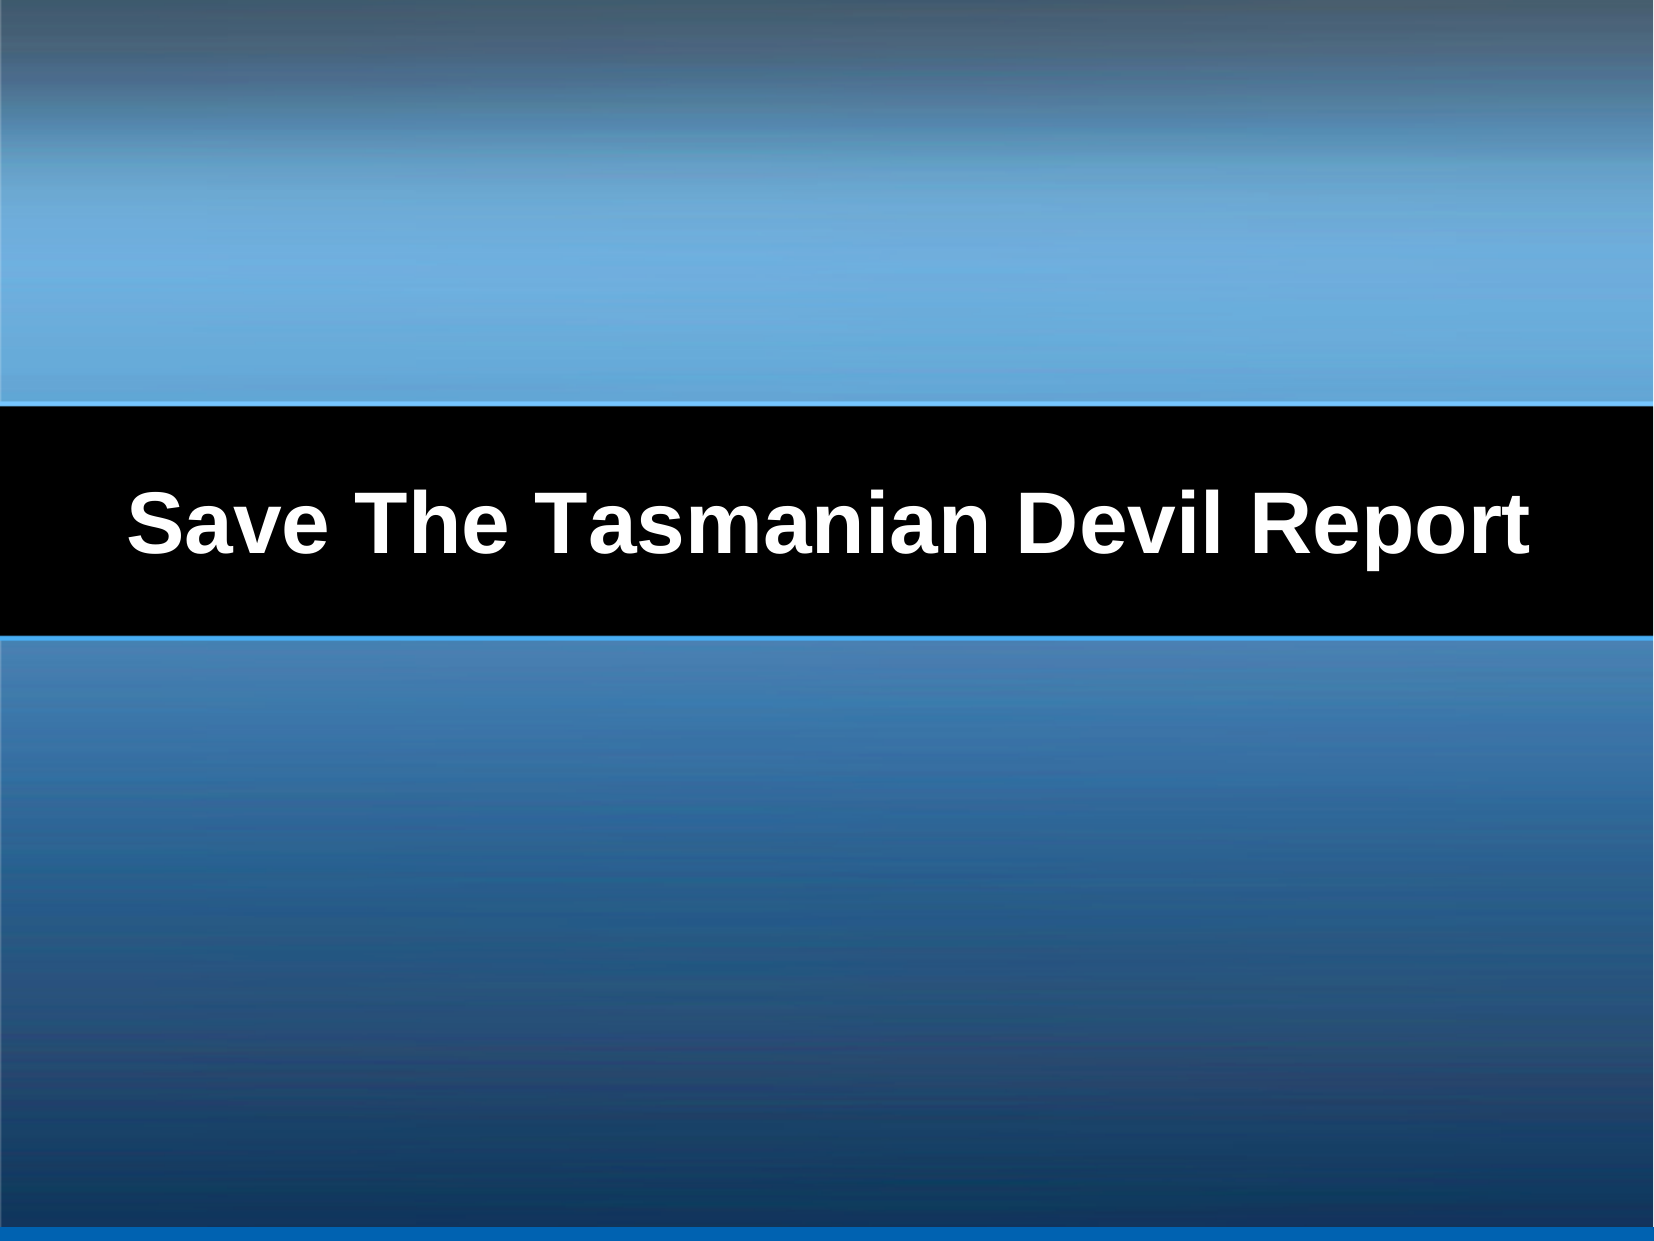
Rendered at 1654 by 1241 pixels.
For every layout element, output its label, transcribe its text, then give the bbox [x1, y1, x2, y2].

title Save The Tasmanian Devil Report [123, 419, 1536, 627]
picture [0, 0, 1654, 1227]
